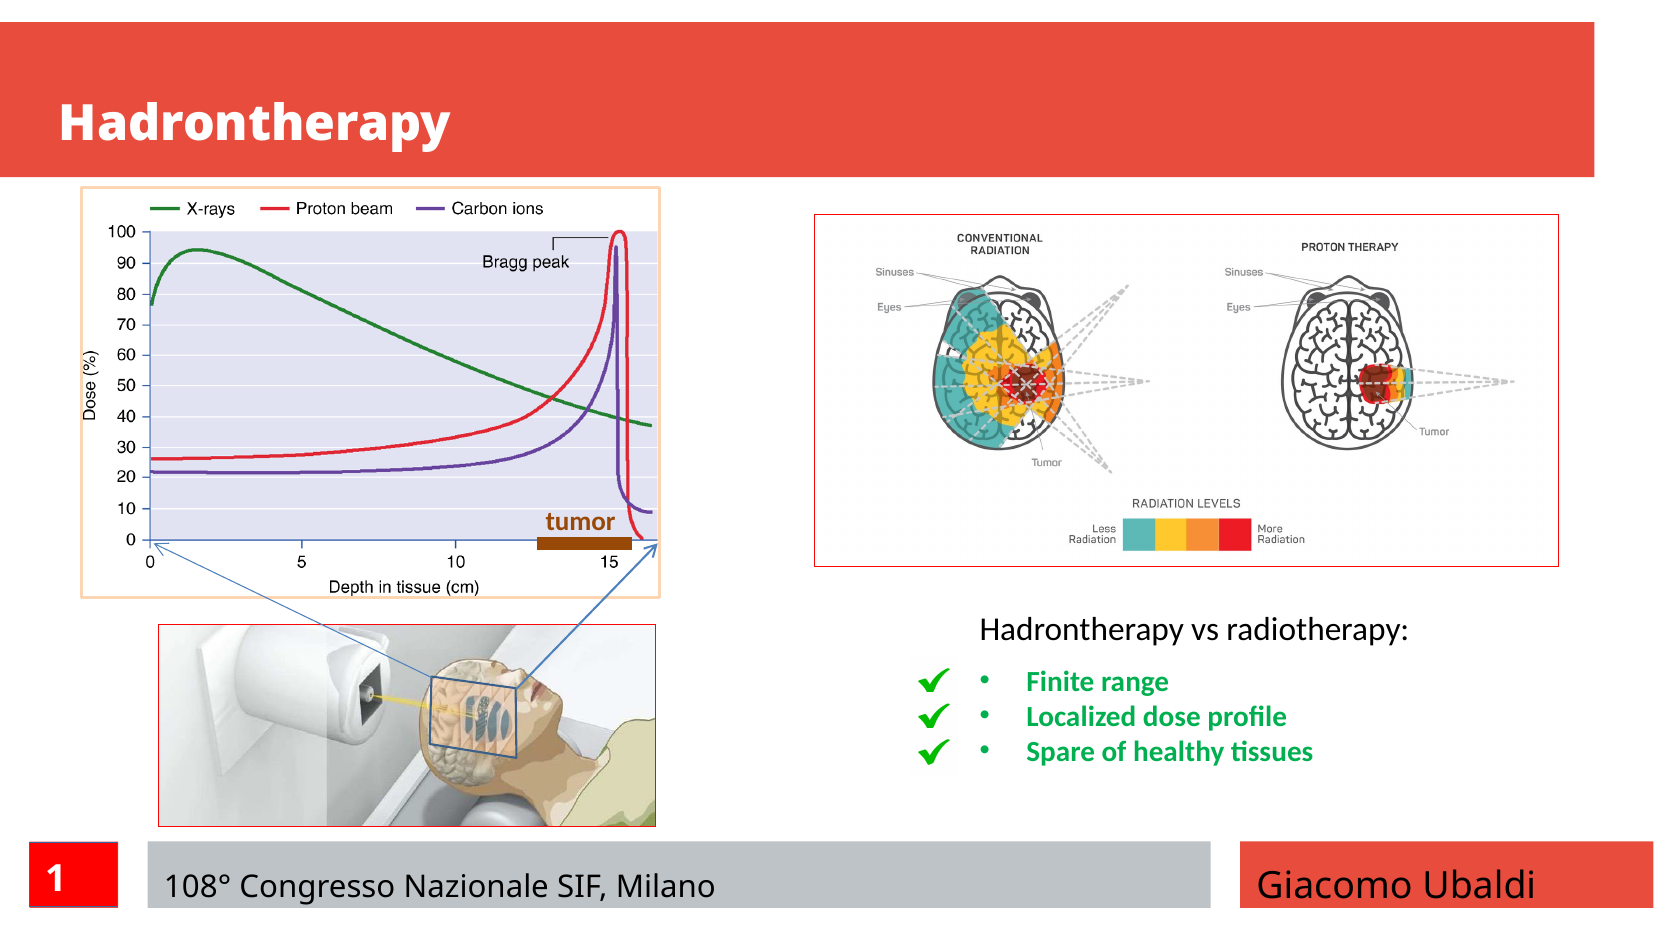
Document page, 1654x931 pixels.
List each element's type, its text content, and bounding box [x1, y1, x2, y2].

text_box tumor [530, 496, 631, 544]
picture [814, 214, 1559, 567]
title Hadrontherapy [59, 44, 1595, 156]
text_box Giacomo Ubaldi [1241, 850, 1568, 910]
text_box 1 [30, 844, 86, 903]
picture [609, 546, 658, 596]
picture [82, 188, 658, 596]
text_box [429, 676, 517, 758]
text_box Hadrontherapy vs radiotherapy: Finite range Localized dose profile Spare of healthy tissues [964, 599, 1426, 855]
picture [325, 624, 576, 687]
text_box 108° Congresso Nazionale SIF, Milano [149, 856, 772, 908]
text_box [29, 842, 118, 907]
picture [158, 624, 656, 827]
picture [910, 657, 958, 776]
